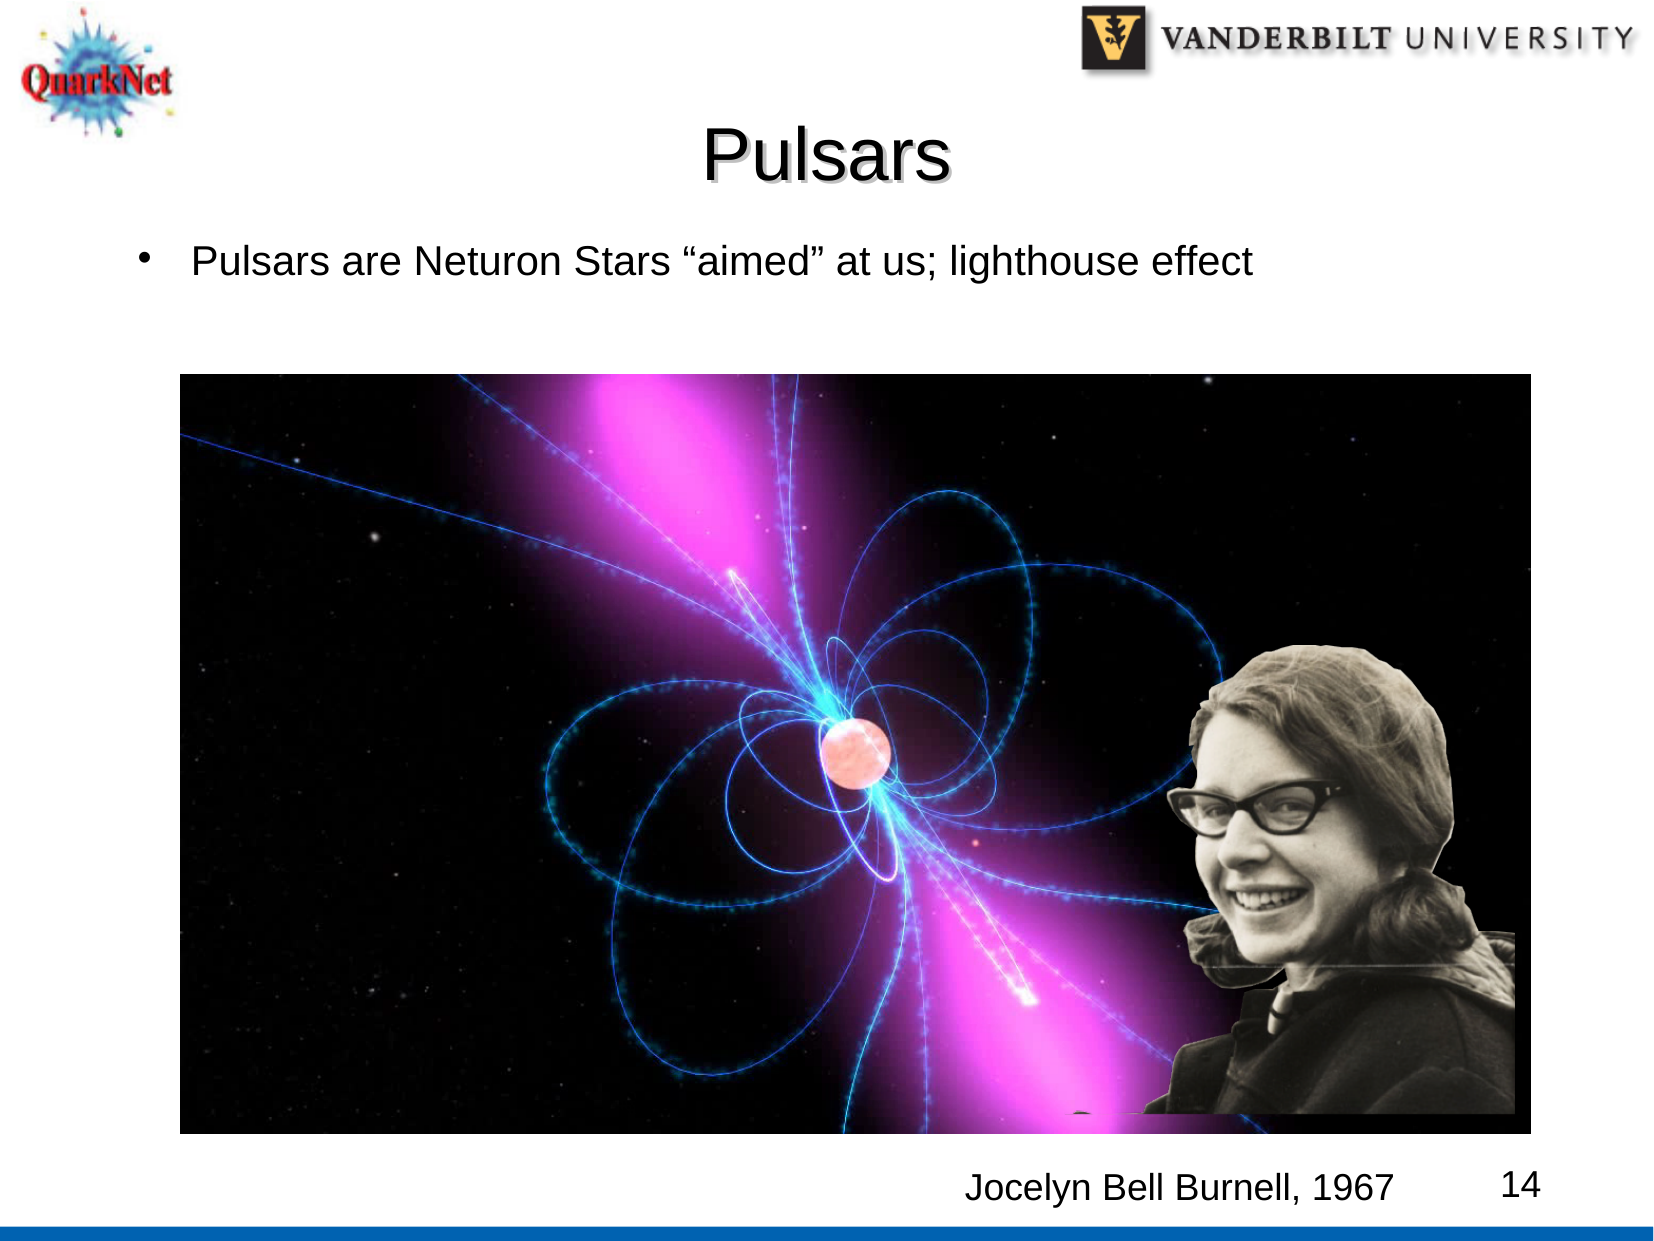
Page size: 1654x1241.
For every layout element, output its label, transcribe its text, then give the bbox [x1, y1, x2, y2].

picture [4, 1, 188, 152]
title Pulsars [121, 65, 1533, 241]
list Pulsars are Neturon Stars “aimed” at us; lighthouse effect [120, 240, 1532, 961]
text_box Jocelyn Bell Burnell, 1967 [950, 1153, 1411, 1216]
picture [1078, 2, 1648, 85]
picture [180, 374, 1531, 1134]
